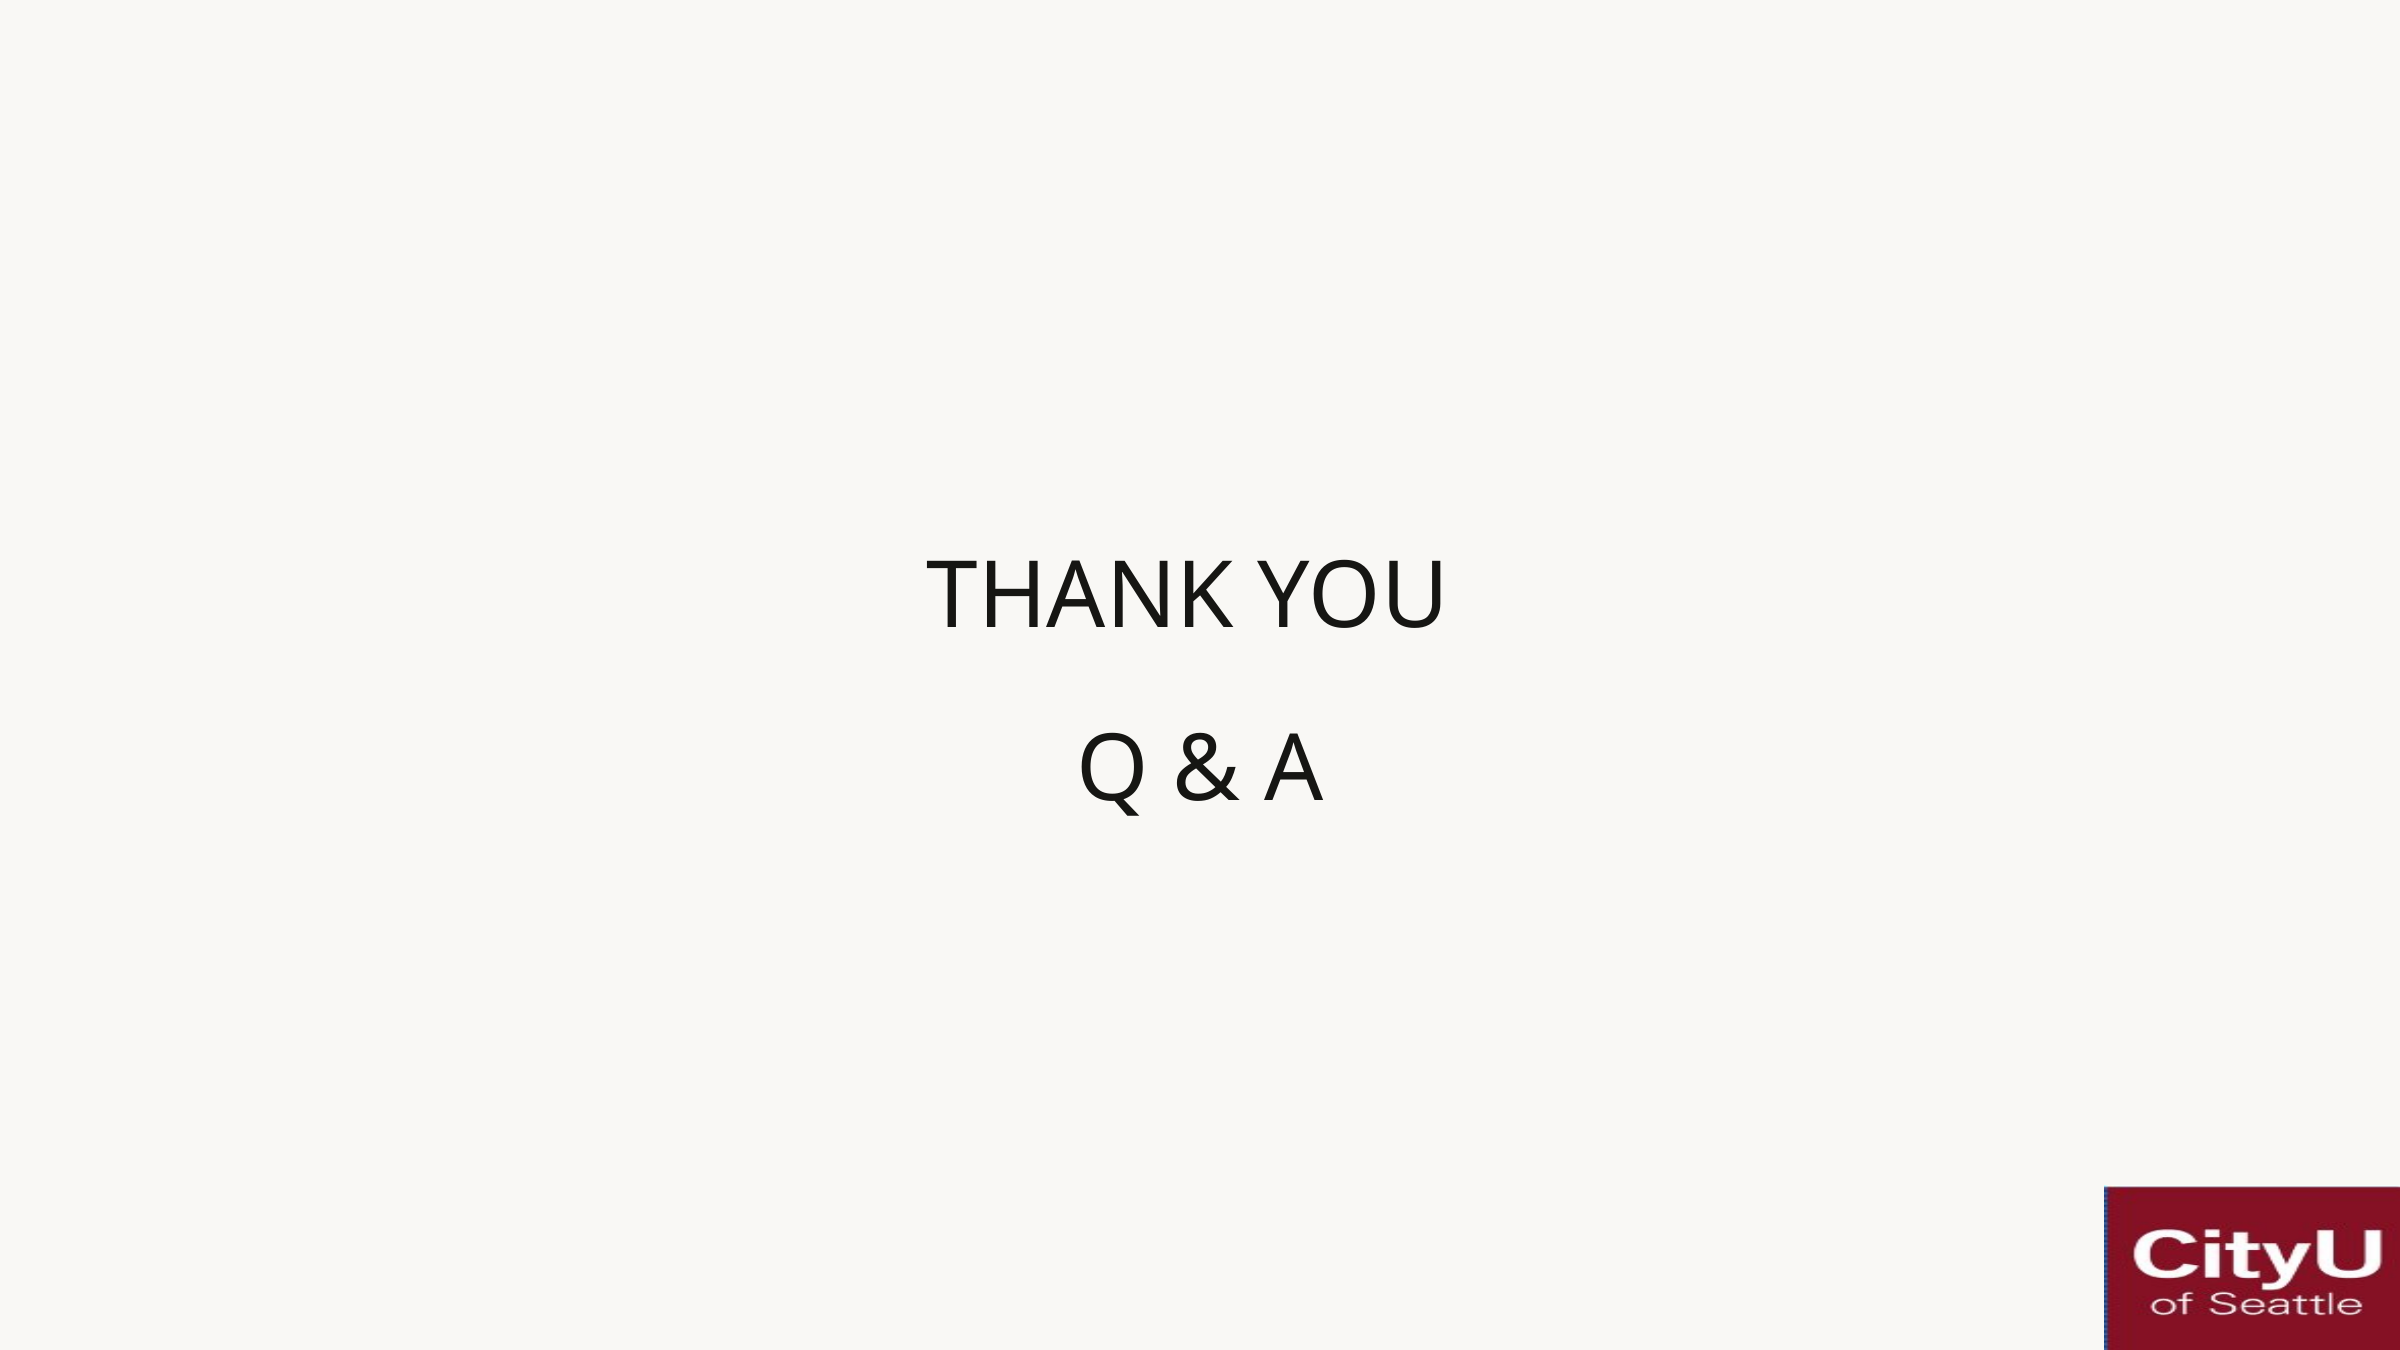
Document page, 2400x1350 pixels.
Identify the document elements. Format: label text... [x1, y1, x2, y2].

picture [2104, 1185, 2400, 1350]
text_box THANK YOU [735, 531, 1665, 647]
text_box Q & A [735, 703, 1665, 819]
